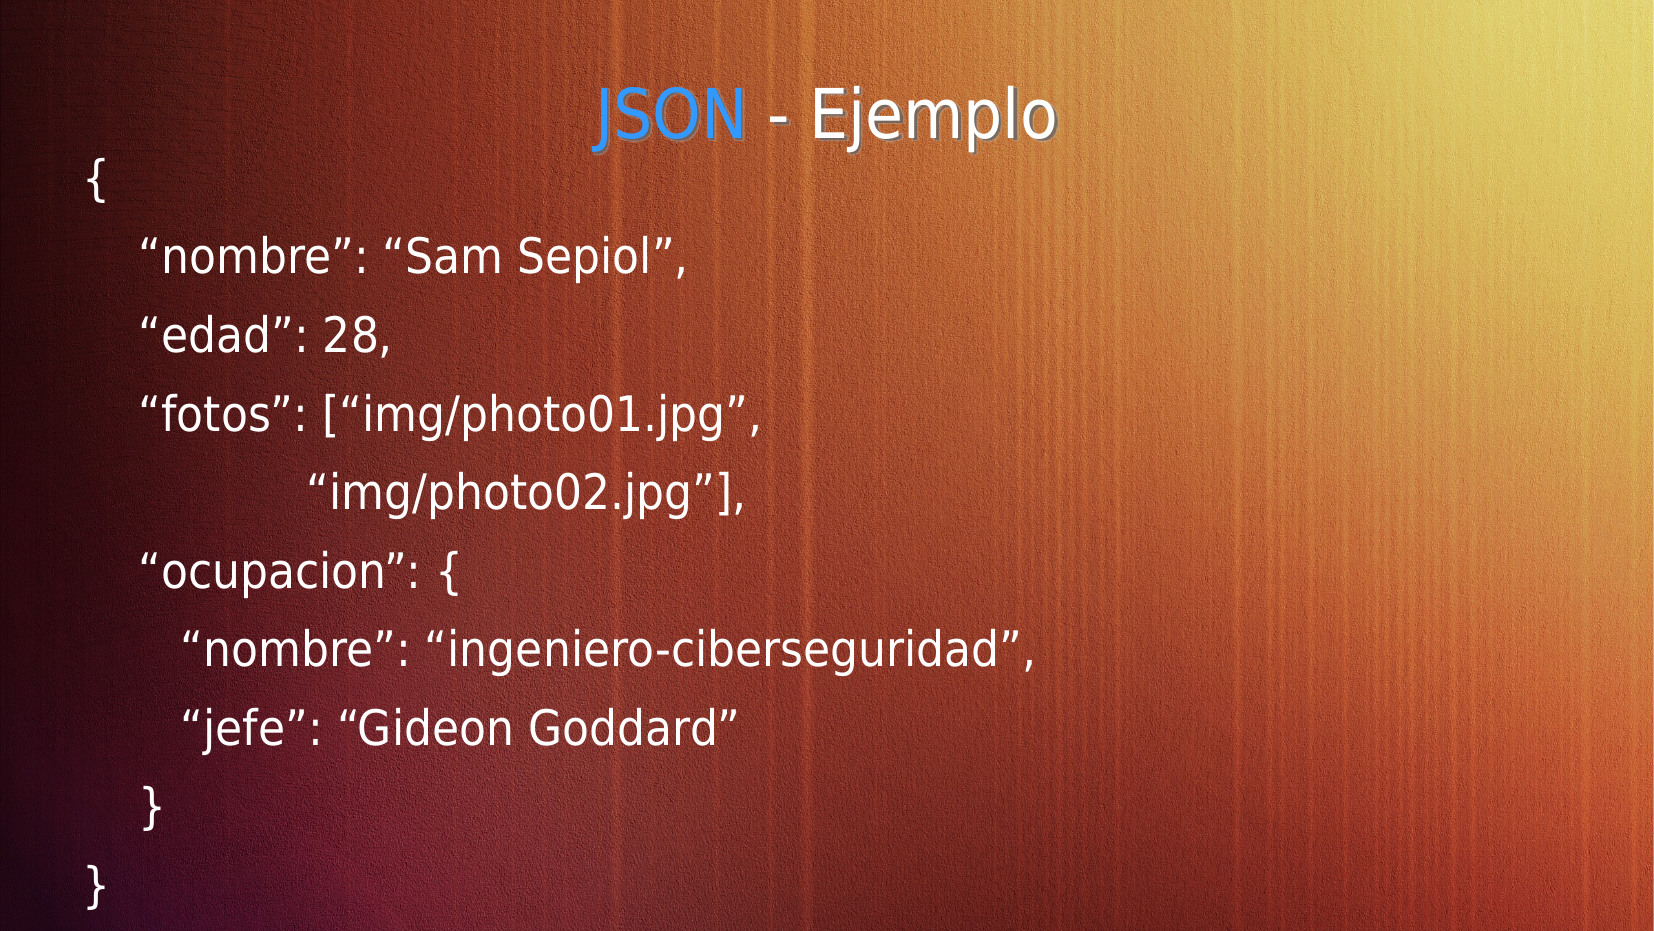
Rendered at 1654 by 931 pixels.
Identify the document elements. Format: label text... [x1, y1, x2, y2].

picture [0, 0, 1654, 931]
title JSON - Ejemplo [82, 37, 1571, 150]
list { “nombre”: “Sam Sepiol”, “edad”: 28, “fotos”: [“img/photo01.jpg”, “img/photo02.jpg”], “ocupacion”: { “nombre”: “ingeniero-ciberseguridad”, “jefe”: “Gideon Goddard” } } [82, 150, 1571, 916]
